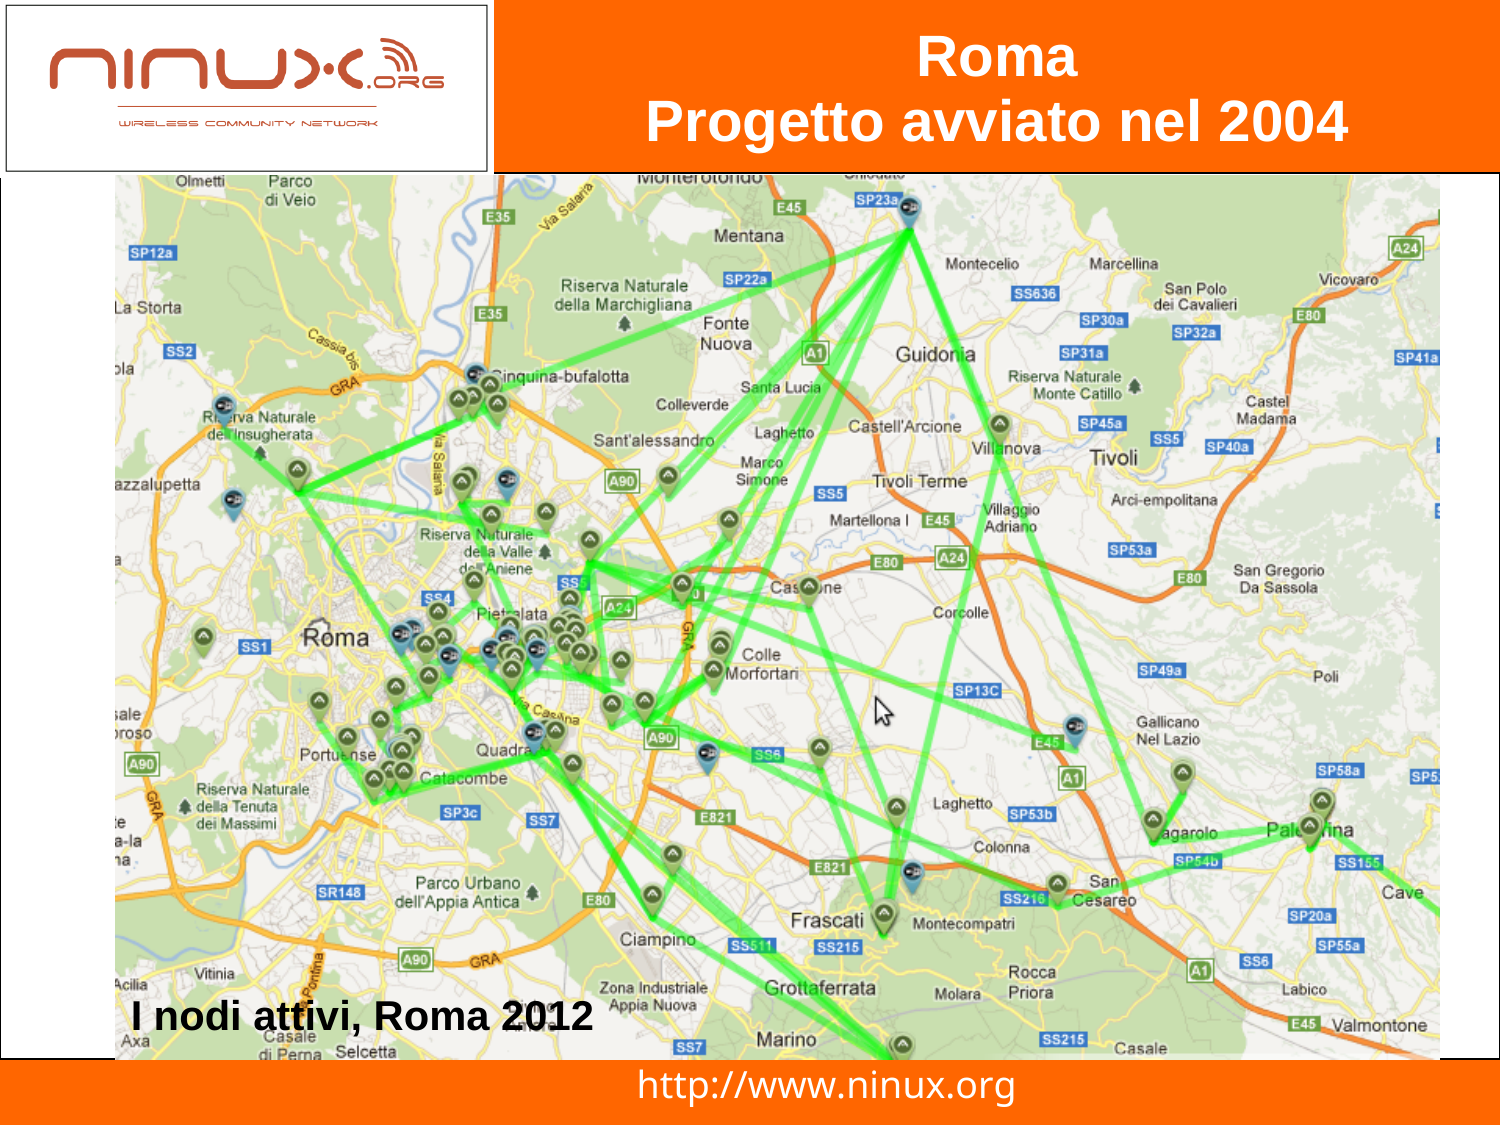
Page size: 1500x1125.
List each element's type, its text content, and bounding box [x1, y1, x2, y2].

picture [0, 0, 1440, 1060]
title Roma Progetto avviato nel 2004 [495, 17, 1500, 160]
text_box http://www.ninux.org [621, 1060, 1159, 1125]
text_box I nodi attivi, Roma 2012 [115, 981, 711, 1047]
